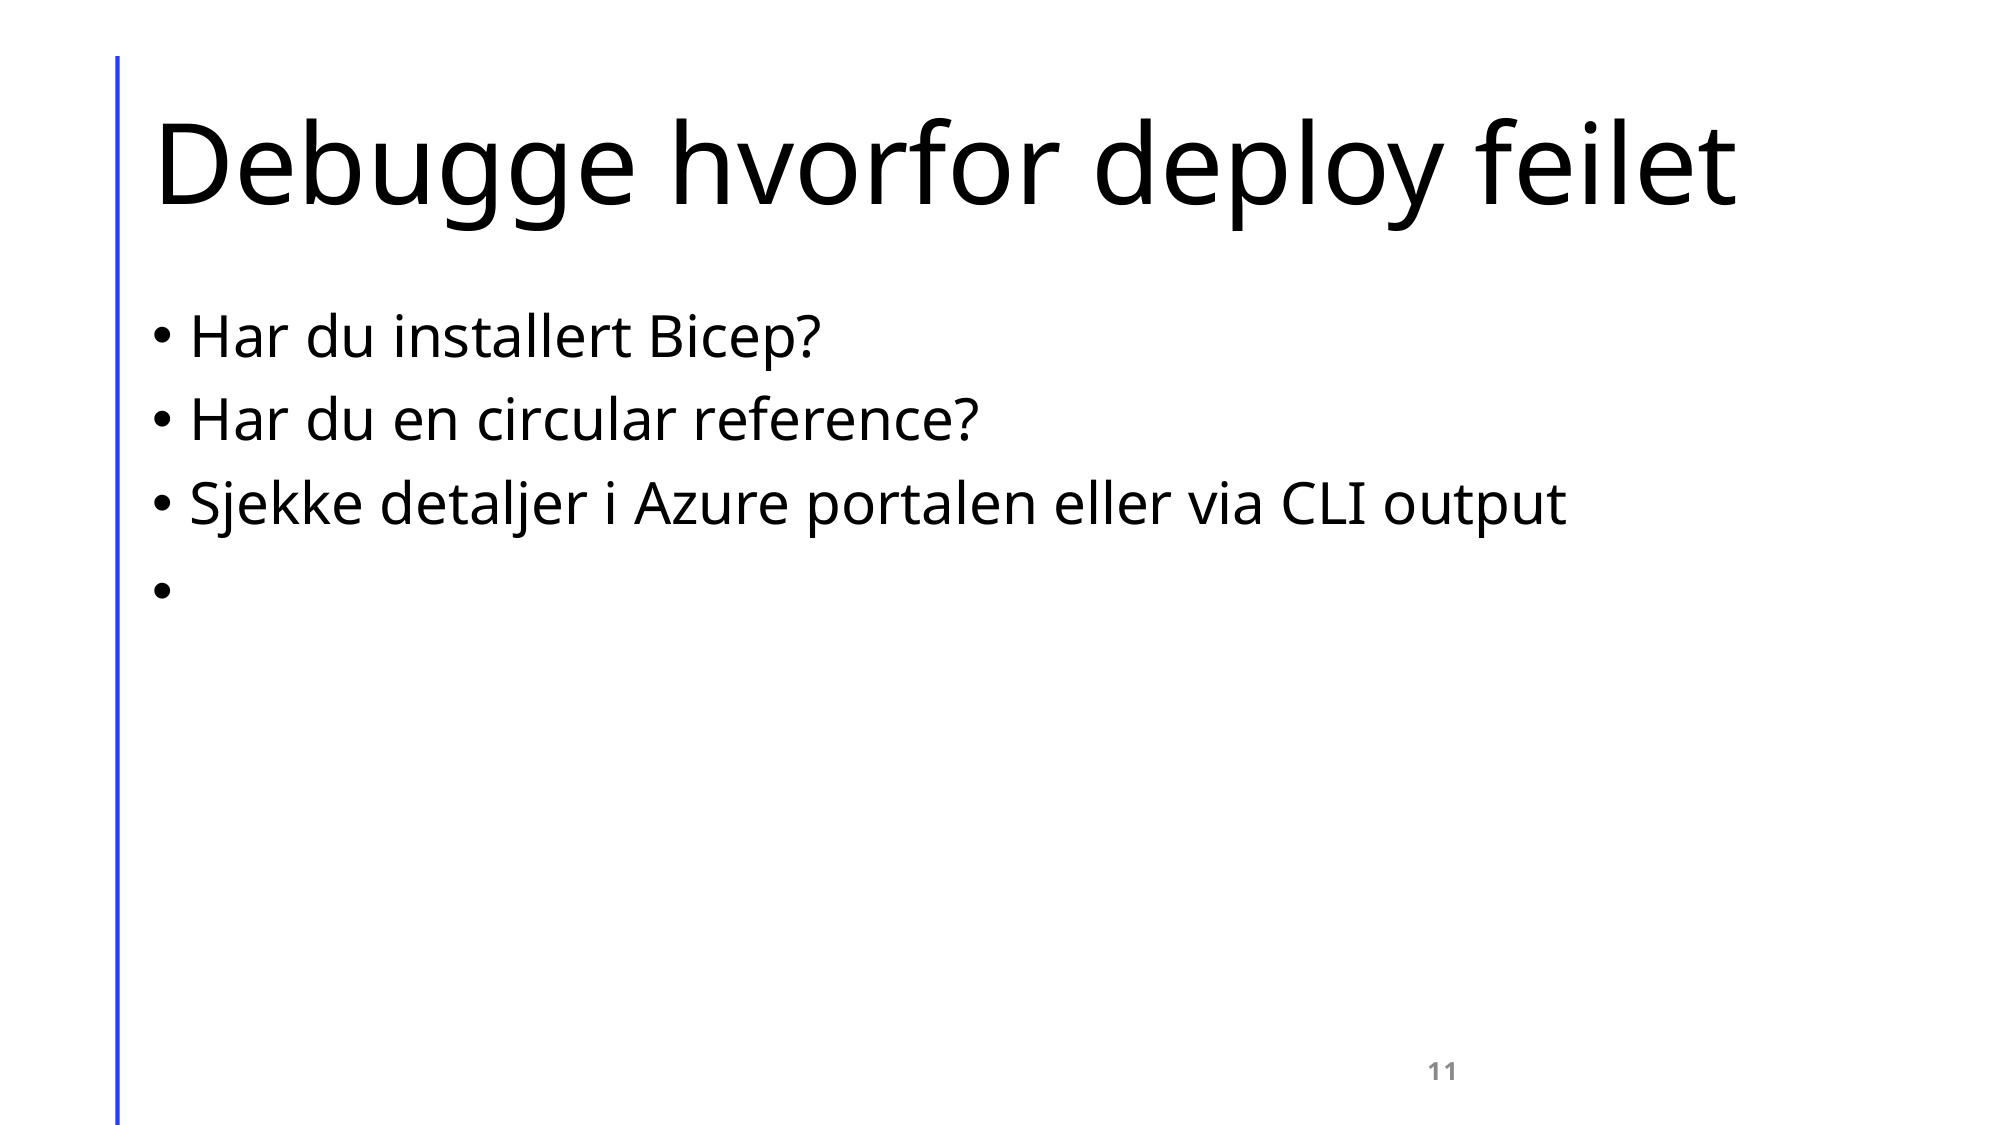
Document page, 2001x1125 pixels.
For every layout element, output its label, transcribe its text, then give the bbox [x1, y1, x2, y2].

title Debugge hvorfor deploy feilet [137, 59, 1863, 278]
list Har du installert Bicep? Har du en circular reference? Sjekke detaljer i Azure portalen eller via CLI output [137, 299, 1863, 1014]
text_box [1412, 1042, 1863, 1103]
